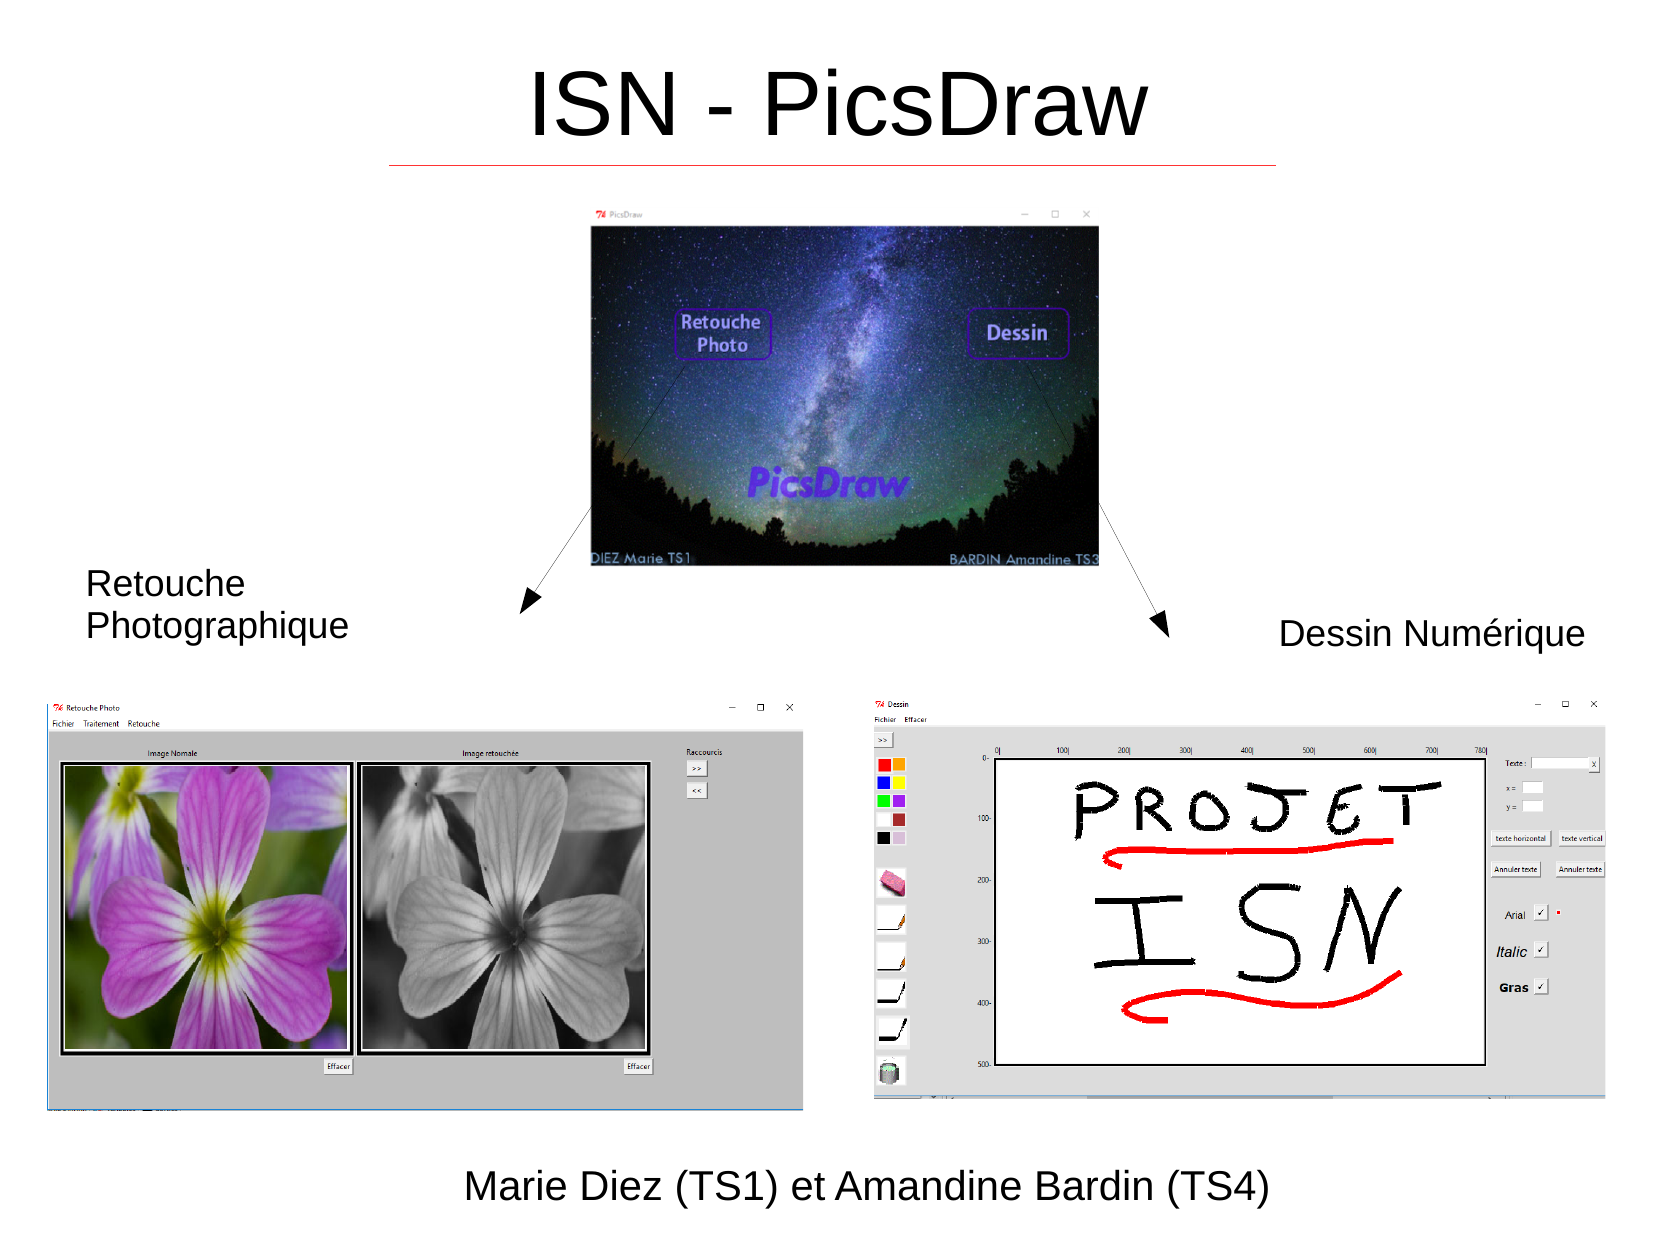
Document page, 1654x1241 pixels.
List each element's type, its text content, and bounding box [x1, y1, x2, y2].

title ISN - PicsDraw [94, 0, 1583, 208]
picture [47, 704, 804, 1111]
picture [590, 207, 1099, 567]
text_box Retouche Photographique [70, 555, 378, 654]
text_box Dessin Numérique [1263, 604, 1619, 662]
text_box Marie Diez (TS1) et Amandine Bardin (TS4) [448, 1154, 1347, 1217]
picture [874, 696, 1606, 1099]
